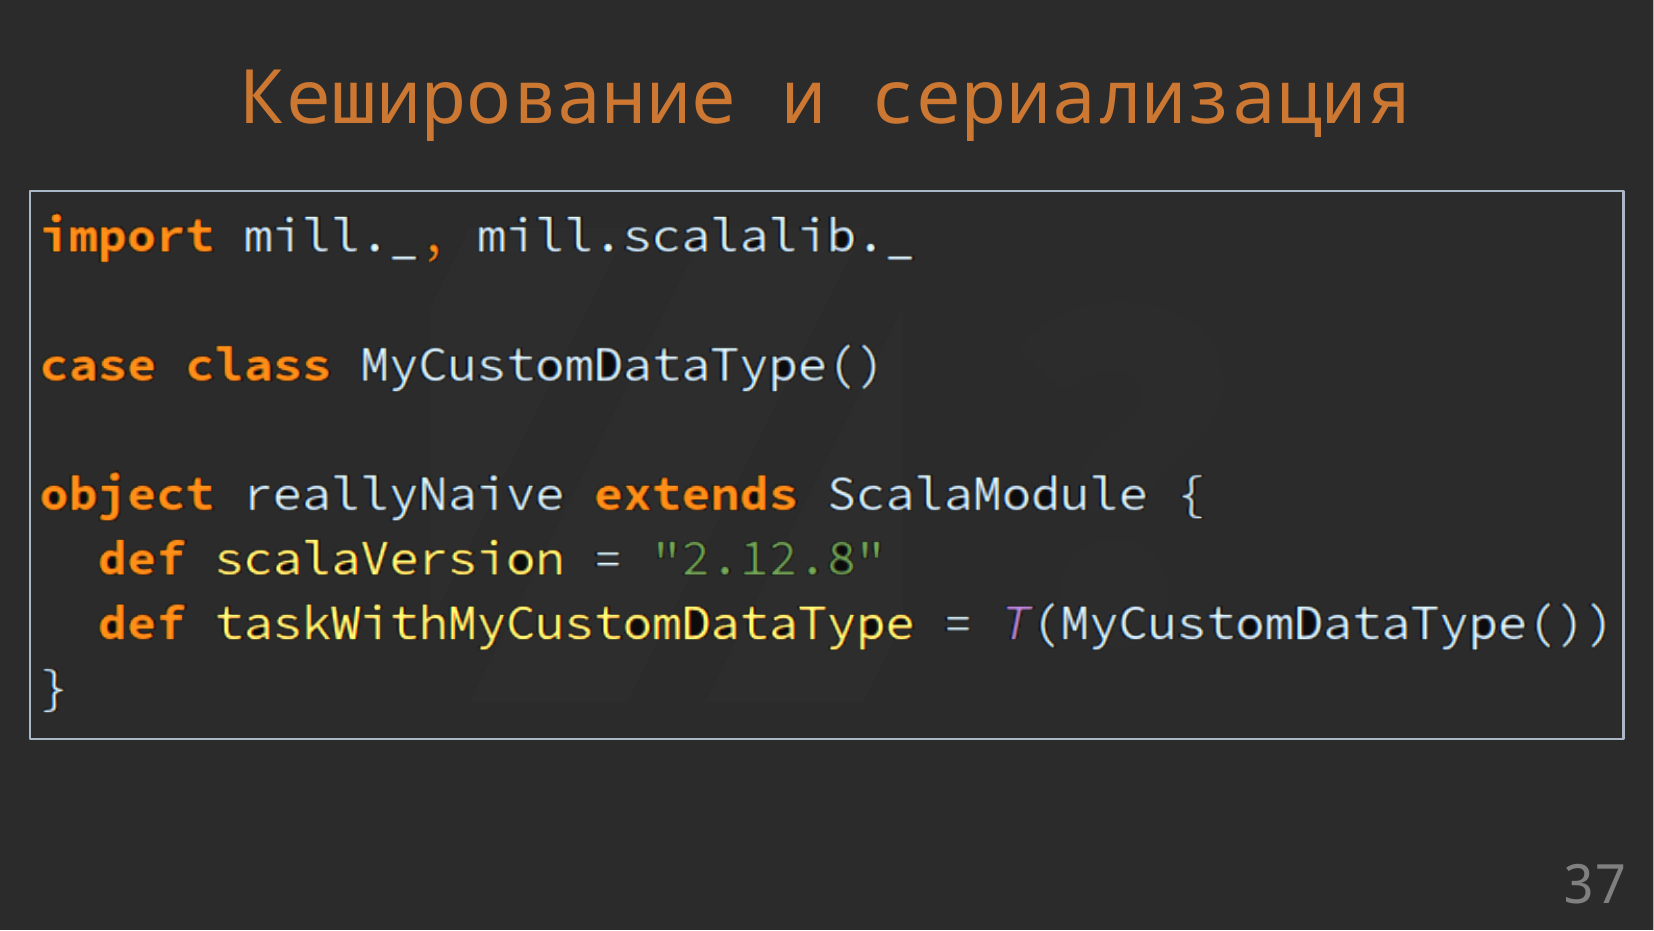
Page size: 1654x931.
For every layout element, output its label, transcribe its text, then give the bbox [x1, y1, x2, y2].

text_box 37 [1287, 838, 1642, 931]
text_box Кеширование и сериализация [23, 35, 1630, 182]
picture [31, 192, 1623, 738]
